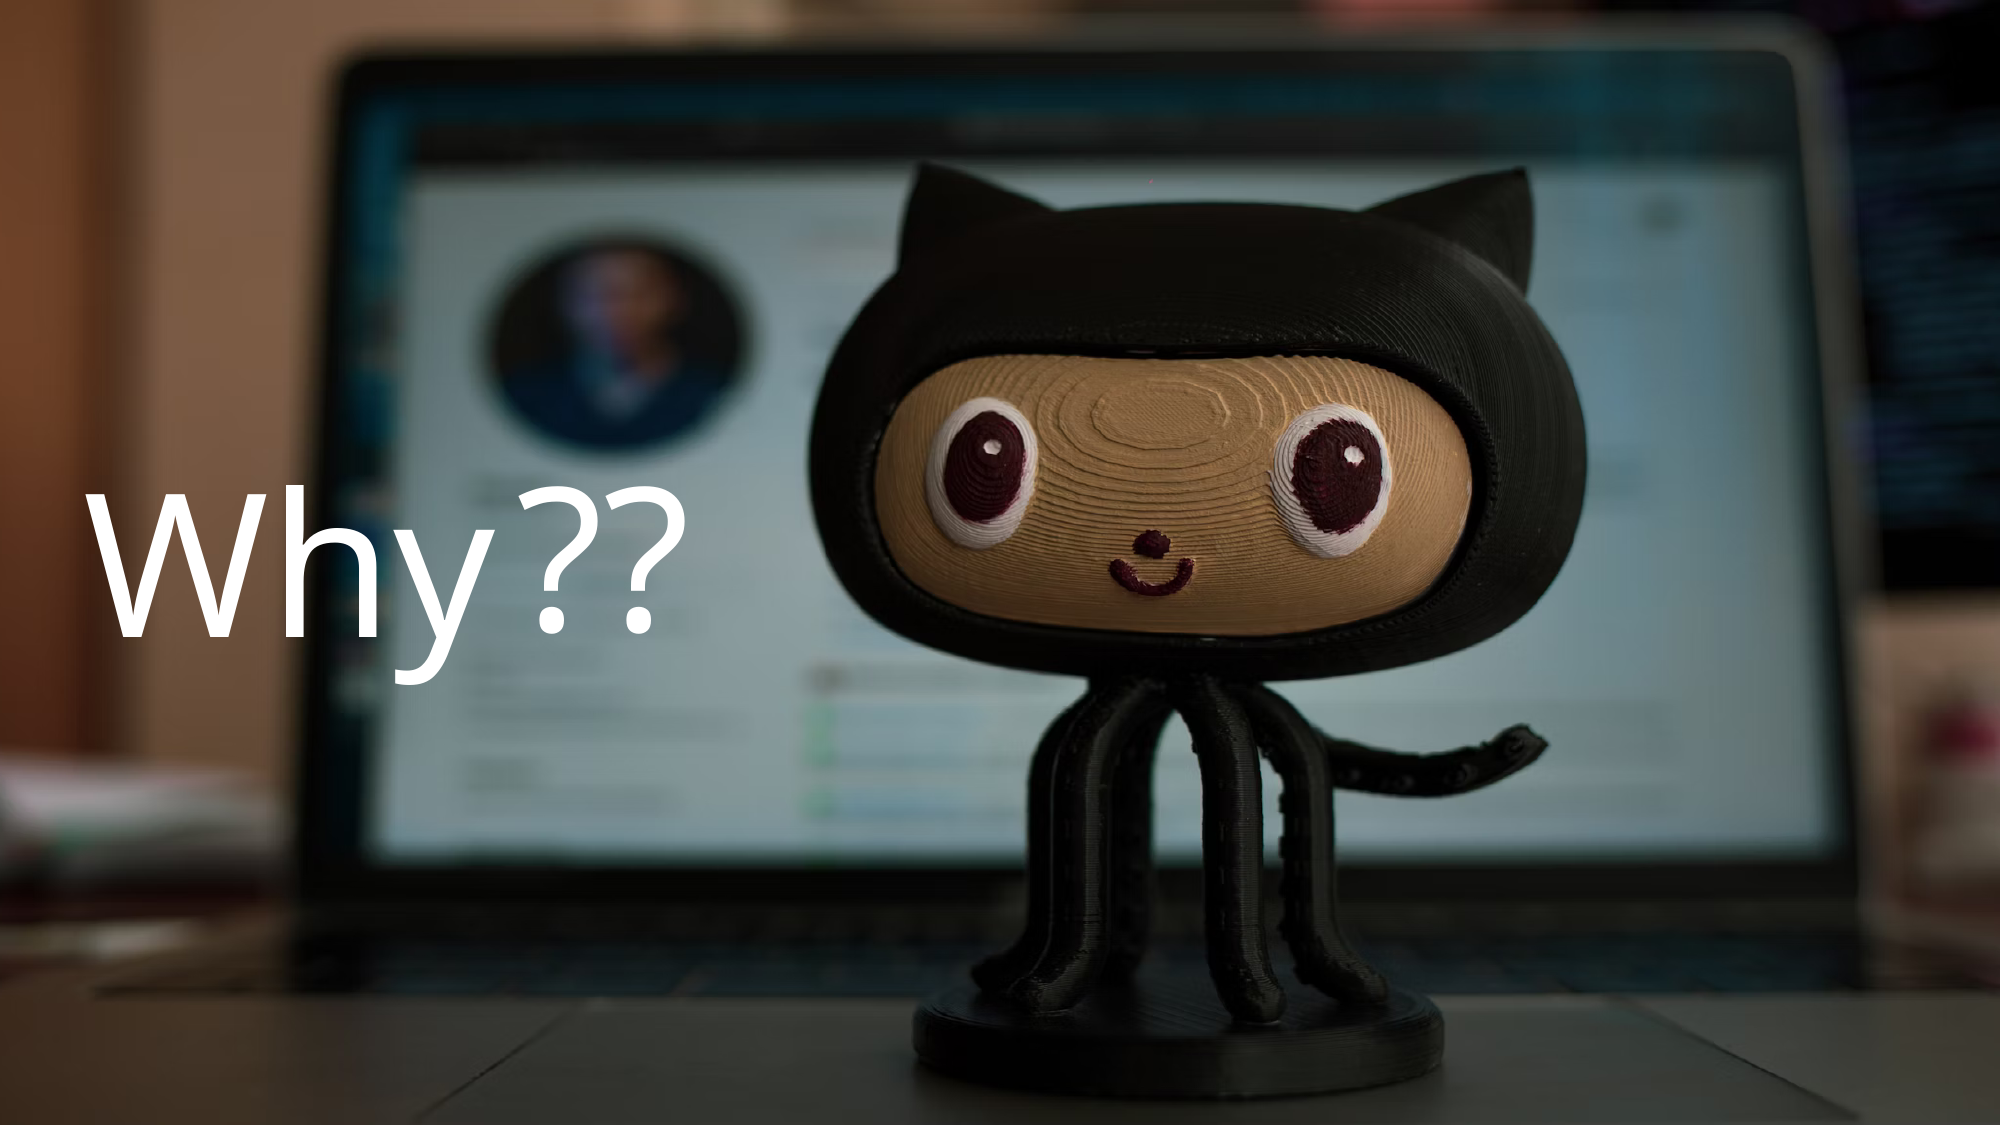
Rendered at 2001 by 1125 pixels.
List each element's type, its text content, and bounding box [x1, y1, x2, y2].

picture [0, 0, 2000, 1125]
title Why [0, 259, 650, 886]
text_box ?? [501, 424, 952, 680]
